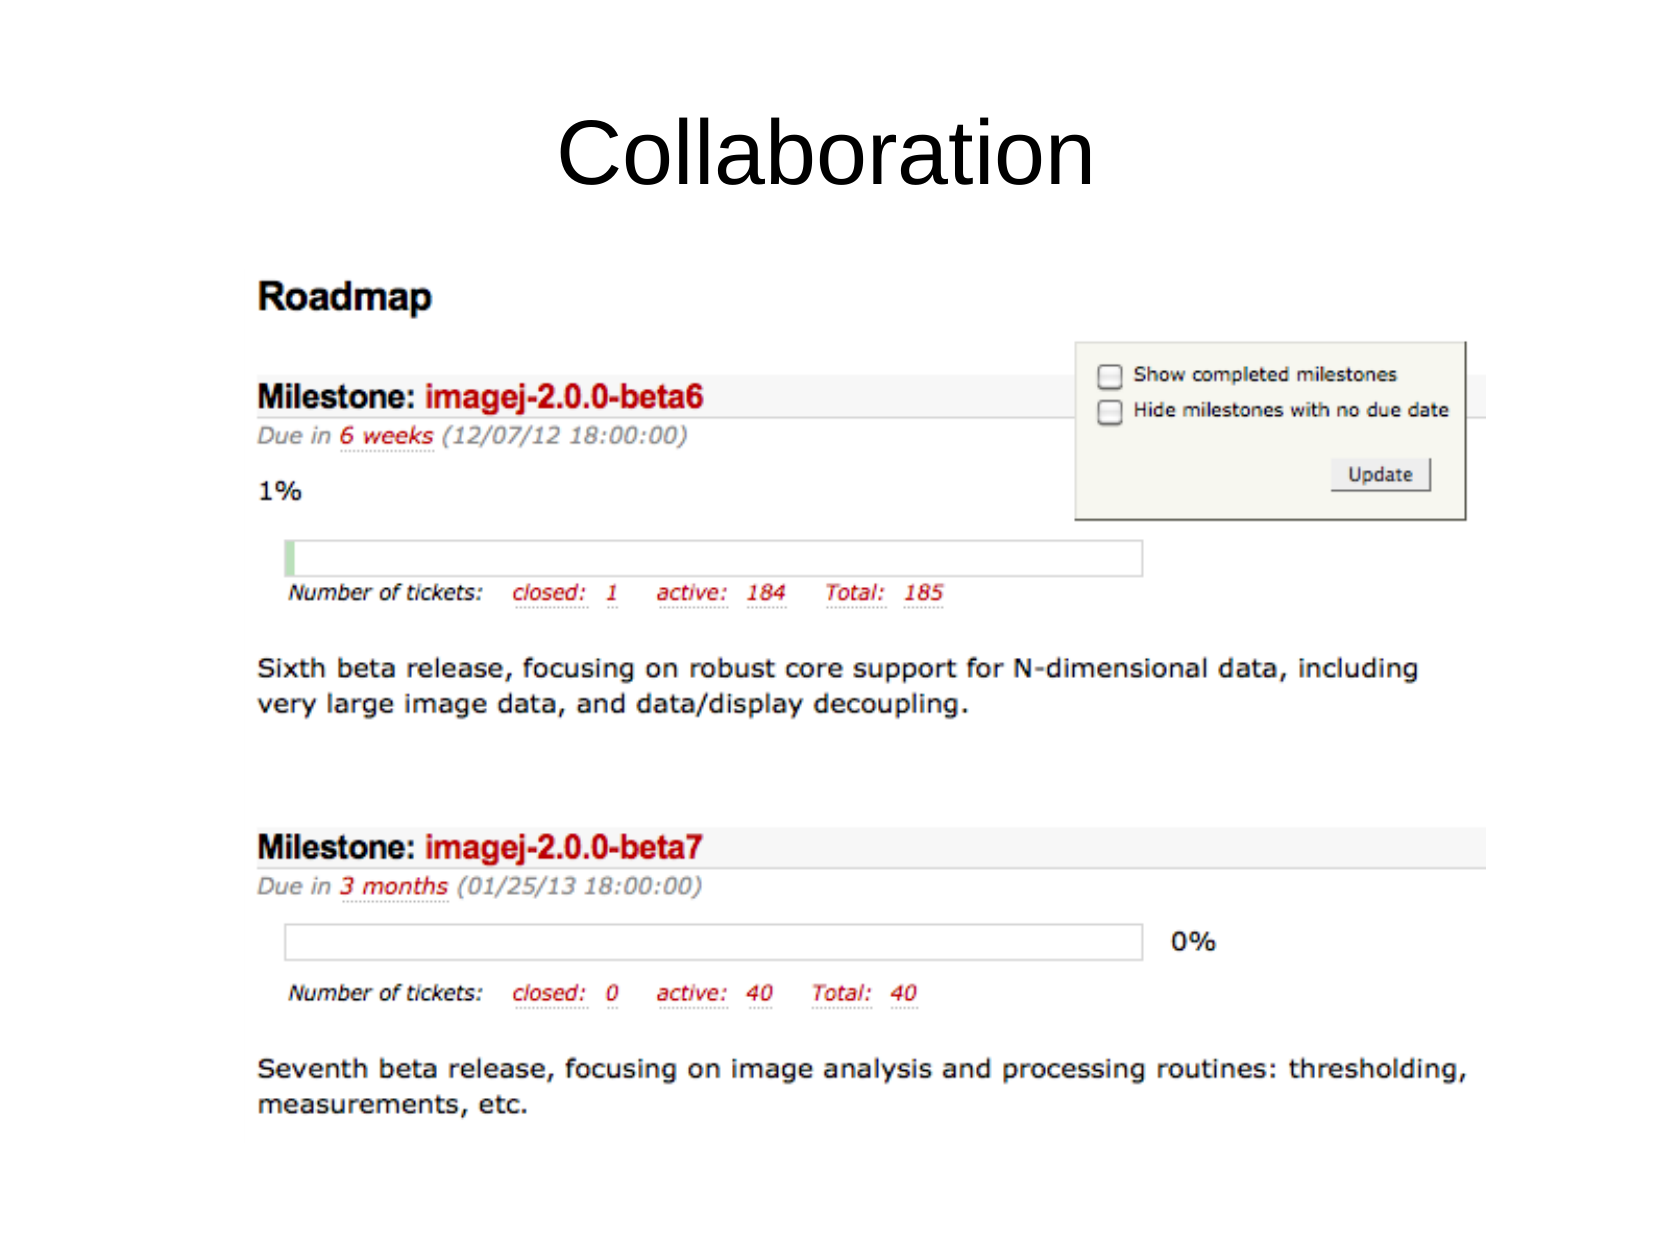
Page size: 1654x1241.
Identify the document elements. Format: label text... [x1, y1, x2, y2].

title Collaboration [82, 49, 1571, 257]
picture [243, 269, 1486, 1143]
